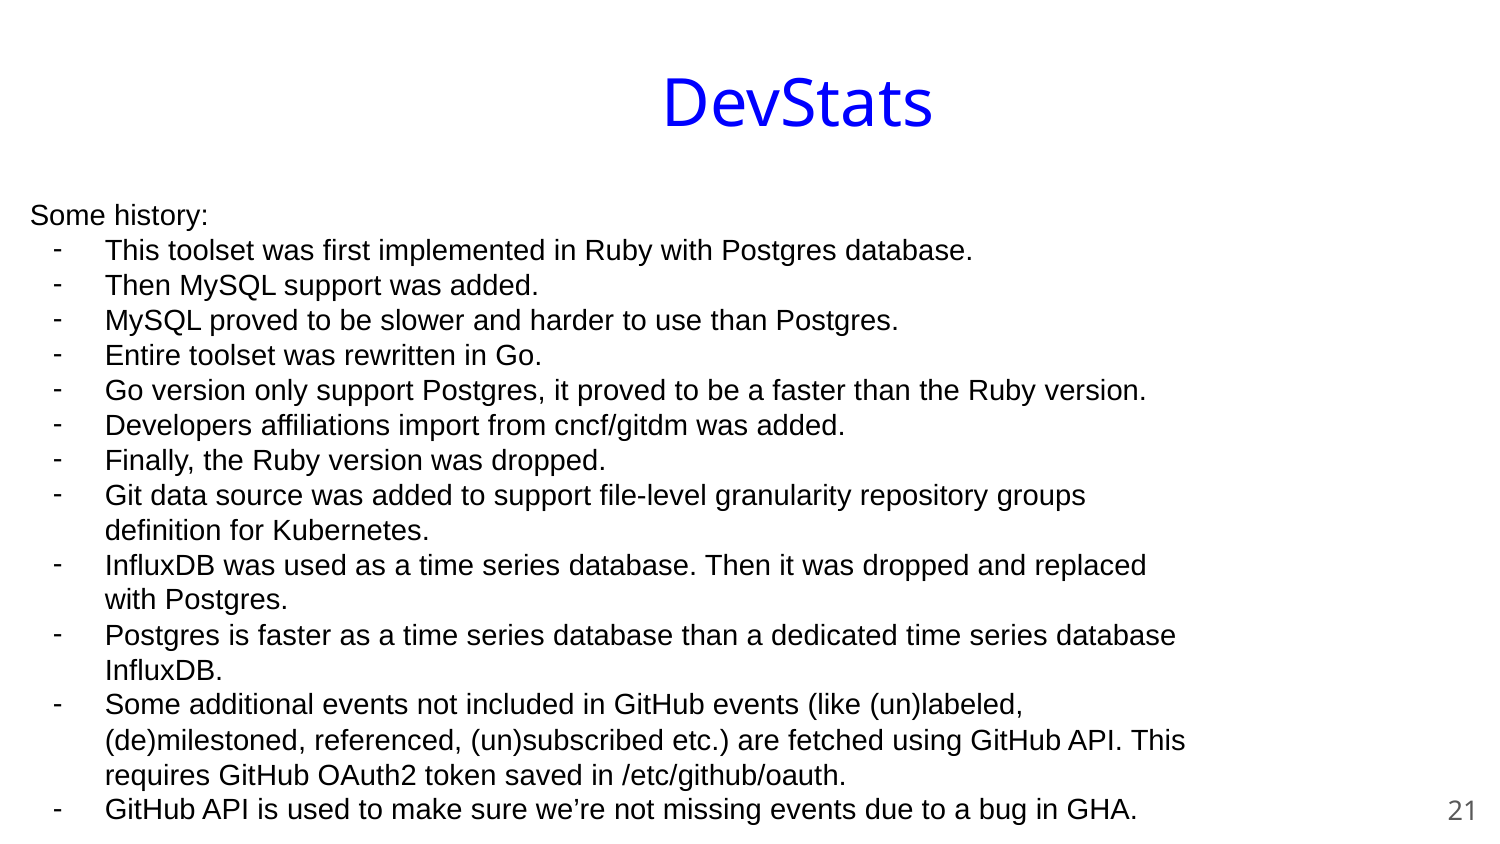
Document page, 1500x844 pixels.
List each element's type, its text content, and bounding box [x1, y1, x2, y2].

slide_number <number> [1403, 779, 1494, 844]
title DevStats [646, 41, 1208, 159]
text_box Some history: This toolset was first implemented in Ruby with Postgres database. Then MySQL support was added. MySQL proved to be slower and harder to use than Postgres. Entire toolset was rewritten in Go. Go version only support Postgres, it proved to be a faster than the Ruby version. Developers affiliations import from cncf/gitdm was added. Finally, the Ruby version was dropped. Git data source was added to support file-level granularity repository groups definition for Kubernetes. InfluxDB was used as a time series database. Then it was dropped and replaced with Postgres. Postgres is faster as a time series database than a dedicated time series database InfluxDB. Some additional events not included in GitHub events (like (un)labeled, (de)milestoned, referenced, (un)subscribed etc.) are fetched using GitHub API. This requires GitHub OAuth2 token saved in /etc/github/oauth. GitHub API is used to make sure we’re not missing events due to a bug in GHA. [14, 181, 1208, 780]
